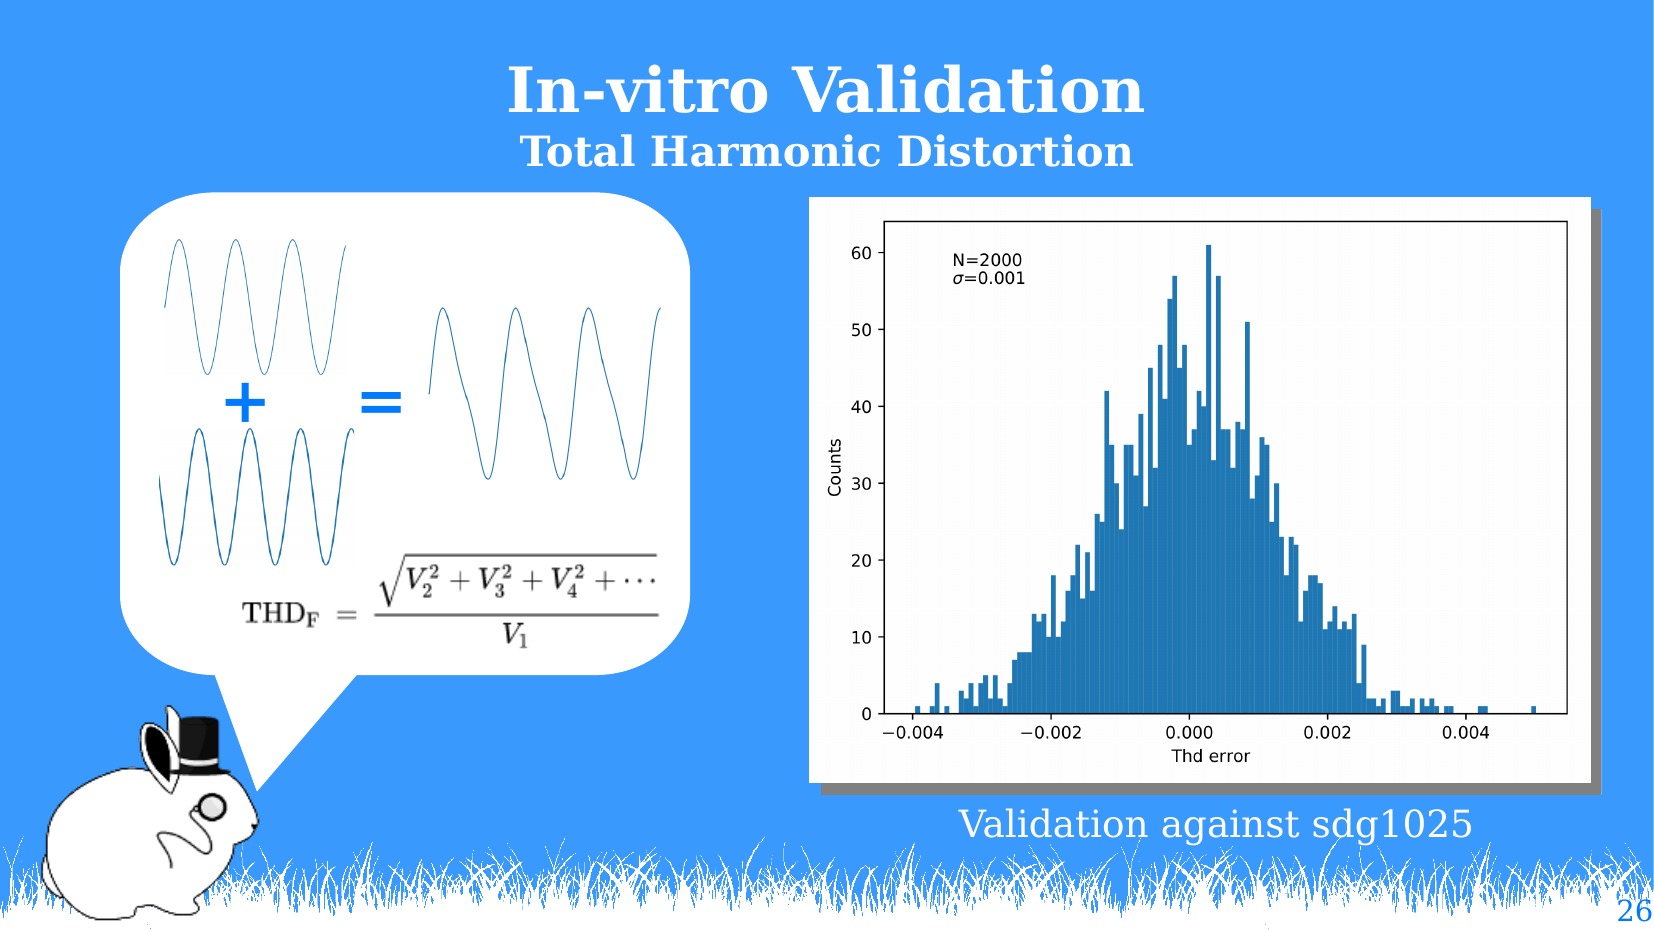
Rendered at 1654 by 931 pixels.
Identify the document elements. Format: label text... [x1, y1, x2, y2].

title [82, 37, 1571, 193]
text_box Validation against sdg1025 [855, 795, 1591, 897]
text_box [120, 193, 691, 758]
text_box + [205, 355, 323, 494]
text_box = [341, 355, 458, 494]
picture [0, 0, 1654, 931]
